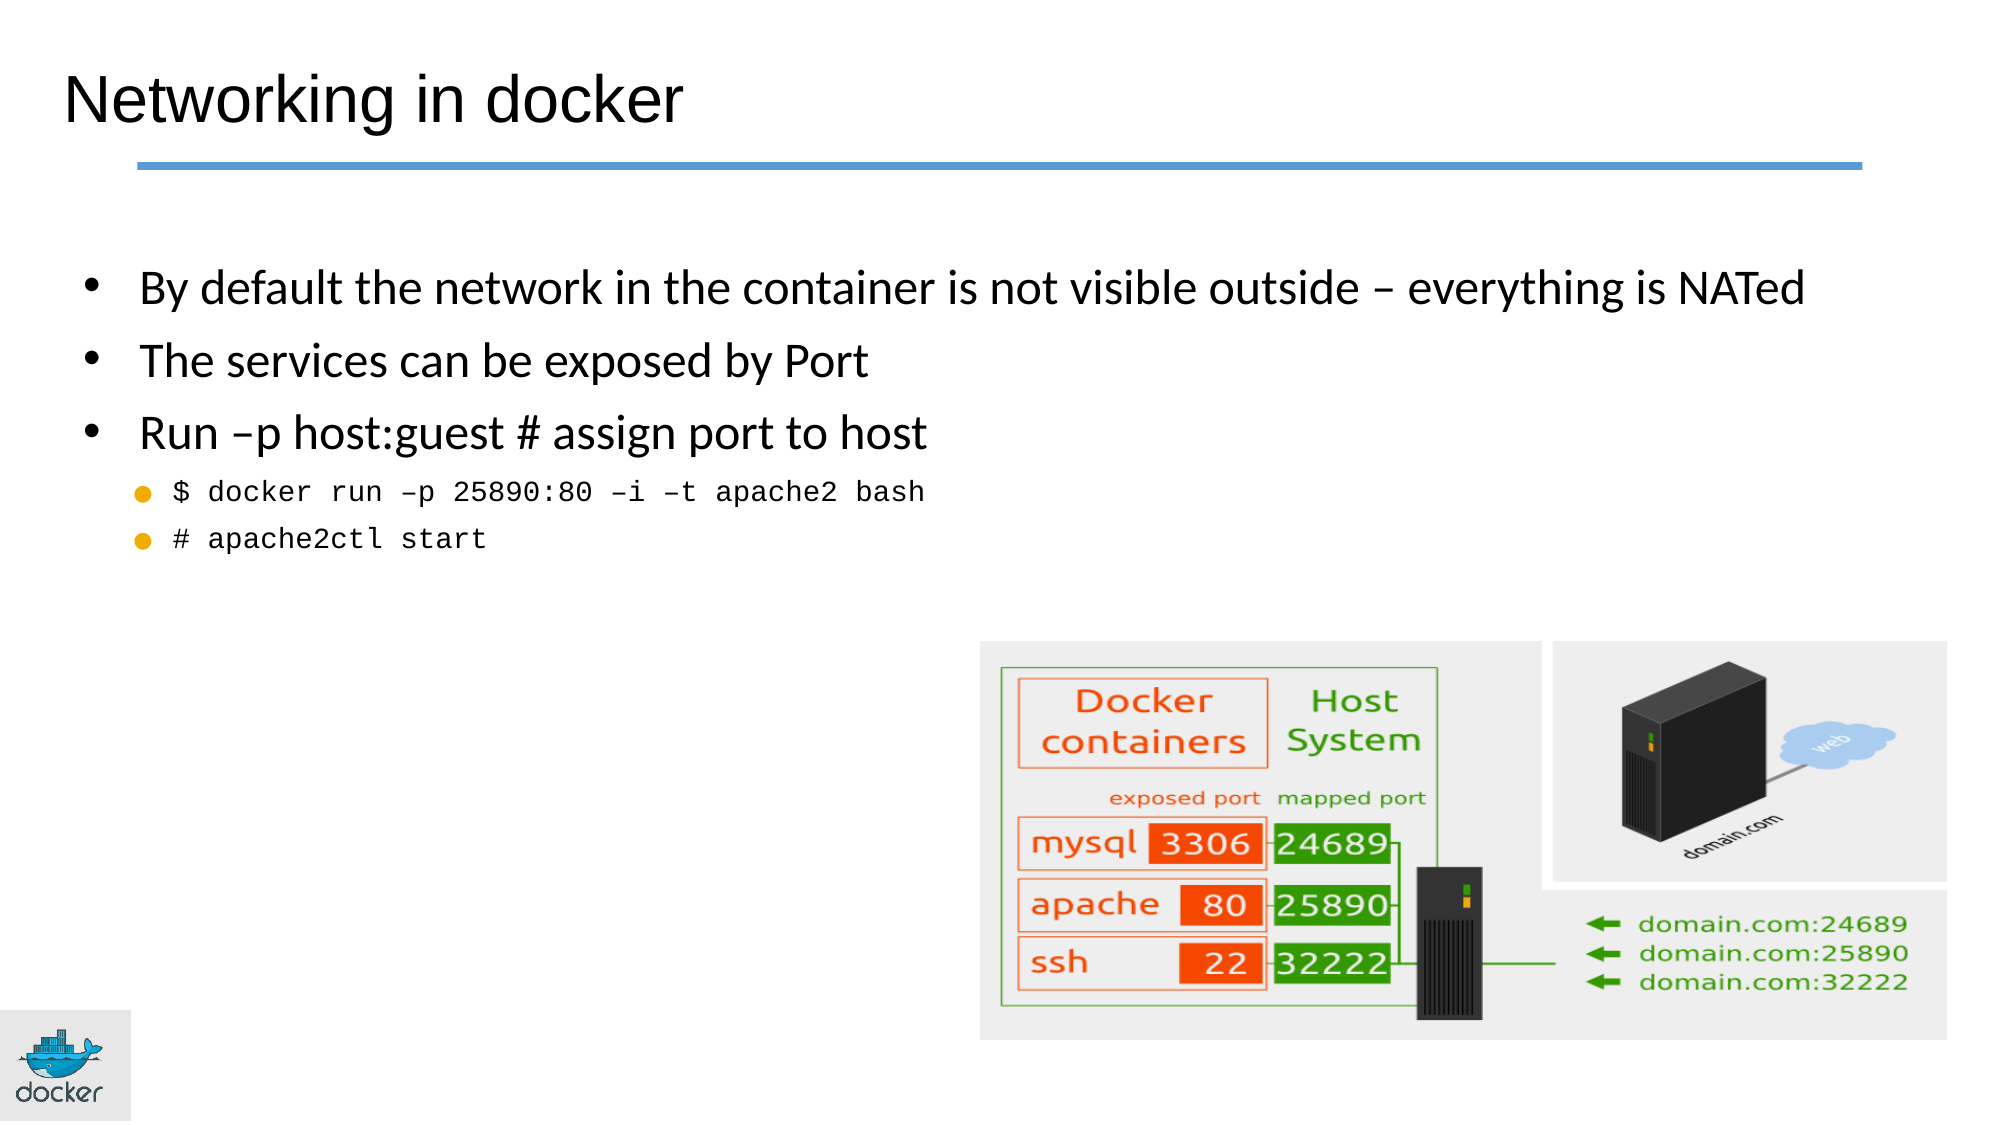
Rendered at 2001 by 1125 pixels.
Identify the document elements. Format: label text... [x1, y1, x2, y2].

text_box Networking in docker [48, 48, 917, 143]
text_box By default the network in the container is not visible outside – everything is NATed The services can be exposed by Port Run –p host:guest # assign port to host $ docker run –p 25890:80 –i –t apache2 bash # apache2ctl start [68, 247, 1869, 1058]
picture [980, 641, 1947, 1040]
picture [0, 1010, 131, 1121]
